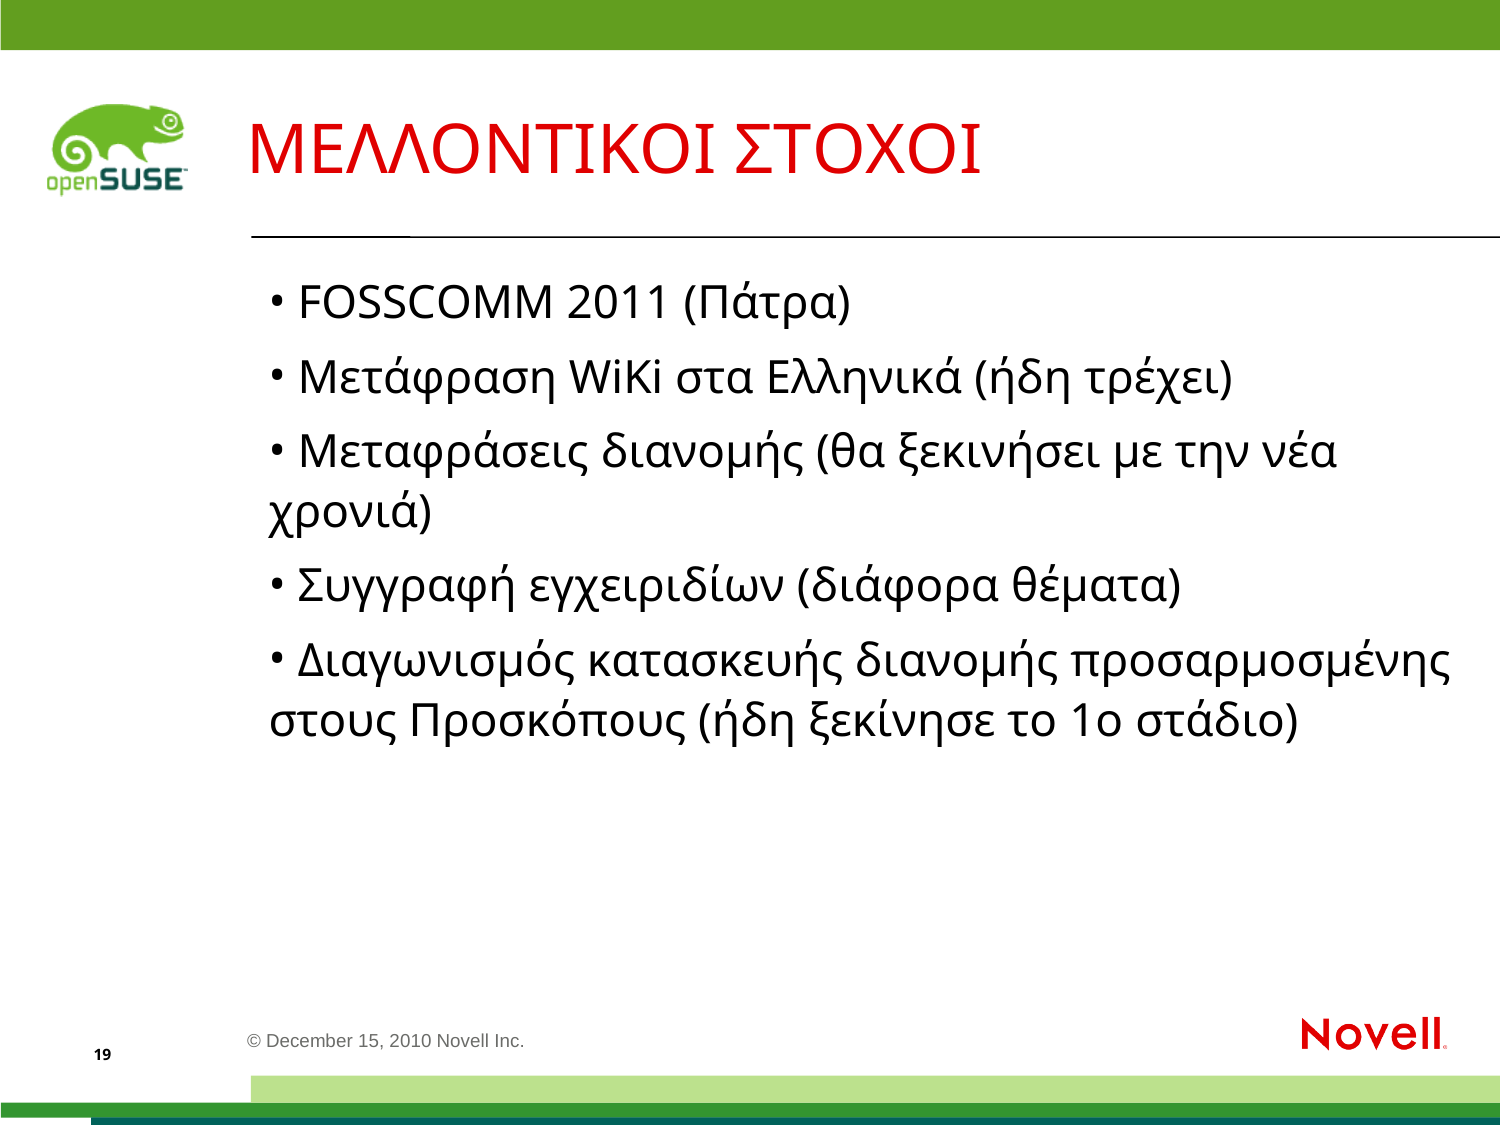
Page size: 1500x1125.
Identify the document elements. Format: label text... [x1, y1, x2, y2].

list FOSSCOMM 2011 (Πάτρα) Μετάφραση WiKi στα Ελληνικά (ήδη τρέχει) Μεταφράσεις διανομής (θα ξεκινήσει με την νέα χρονιά) Συγγραφή εγχειριδίων (διάφορα θέματα) Διαγωνισμός κατασκευής διανομής προσαρμοσμένης στους Προσκόπους (ήδη ξεκίνησε το 1ο στάδιο) [268, 271, 1481, 1014]
picture [1295, 1014, 1453, 1056]
title ΜΕΛΛΟΝΤΙΚΟΙ ΣΤΟΧΟΙ [246, 68, 1409, 231]
picture [47, 104, 188, 197]
